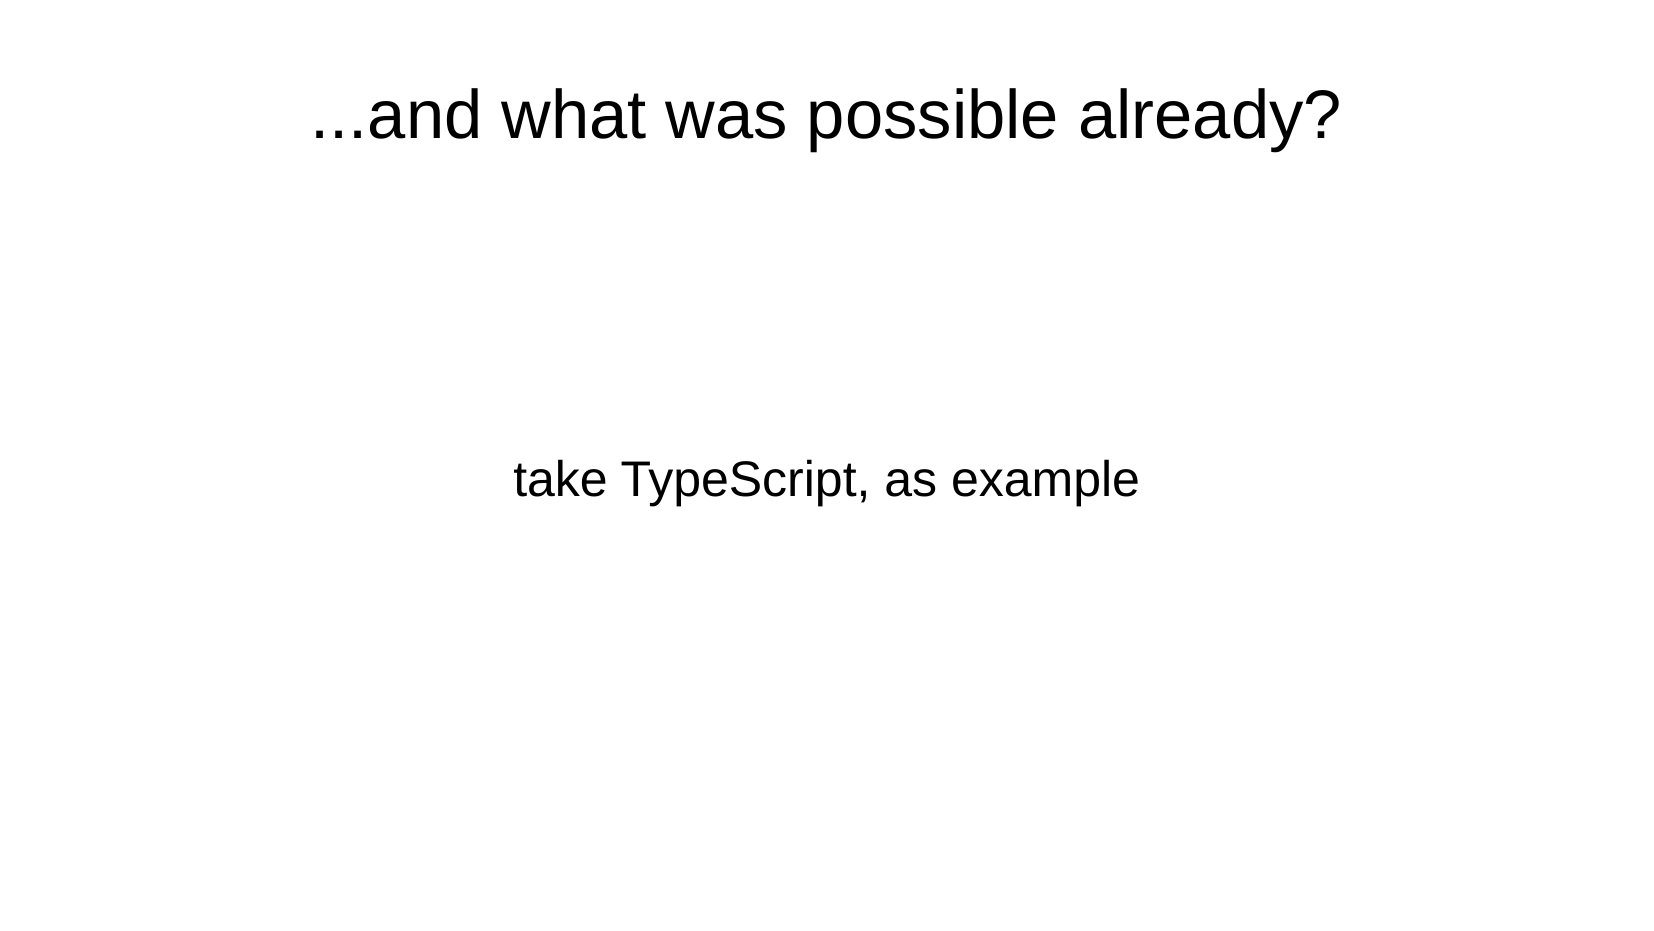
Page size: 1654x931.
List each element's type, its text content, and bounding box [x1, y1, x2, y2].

title ...and what was possible already? [82, 37, 1571, 193]
list take TypeScript, as example [82, 217, 1571, 758]
